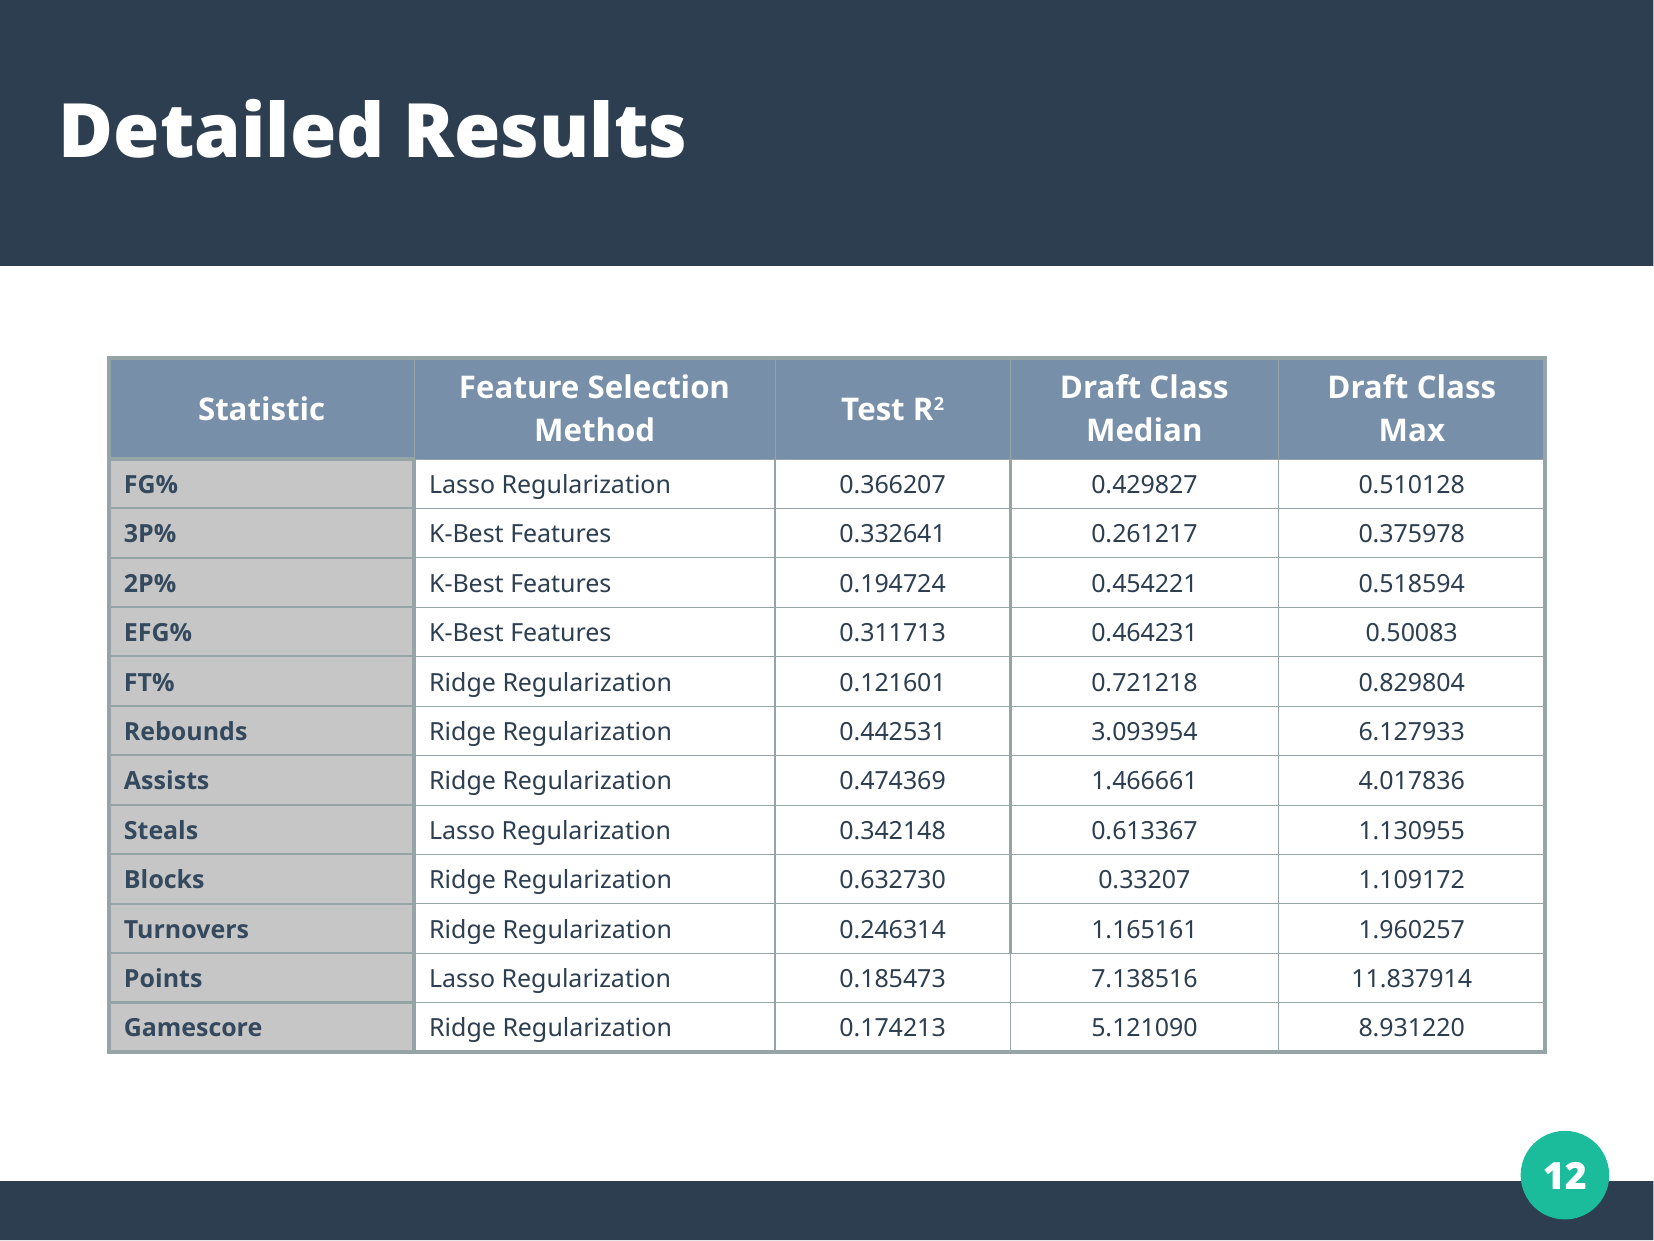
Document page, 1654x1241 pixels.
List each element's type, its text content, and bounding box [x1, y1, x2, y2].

table_cell 3P% [111, 509, 412, 557]
table_cell 0.510128 [1279, 460, 1543, 508]
table_cell 0.632730 [776, 855, 1009, 903]
table_cell Ridge Regularization [416, 904, 774, 953]
table_cell FG% [111, 461, 412, 507]
table_cell 0.332641 [776, 509, 1009, 557]
table_cell Ridge Regularization [416, 657, 774, 706]
table_cell 0.50083 [1279, 608, 1543, 656]
table_cell 0.366207 [776, 460, 1009, 508]
table_cell 1.960257 [1279, 904, 1543, 953]
table_cell 4.017836 [1279, 756, 1543, 805]
table_cell FT% [111, 657, 412, 705]
table_cell 0.474369 [776, 756, 1009, 805]
table_cell Assists [111, 756, 412, 804]
title Detailed Results [58, 49, 1595, 207]
table_cell EFG% [111, 608, 412, 655]
table_header Feature Selection Method [415, 360, 775, 459]
table_cell Rebounds [111, 707, 412, 754]
table_cell Ridge Regularization [416, 1003, 774, 1050]
table_cell K-Best Features [416, 608, 774, 656]
table_cell 0.33207 [1012, 855, 1278, 903]
table_cell 1.466661 [1012, 756, 1278, 805]
table_cell 0.429827 [1012, 460, 1278, 508]
table_cell Lasso Regularization [416, 806, 774, 854]
table_header Test R2 [776, 360, 1010, 459]
table_cell 0.342148 [776, 806, 1009, 854]
table_cell 0.194724 [776, 558, 1009, 607]
table_cell 1.109172 [1279, 855, 1543, 903]
table_cell 8.931220 [1279, 1003, 1543, 1050]
table_cell Lasso Regularization [416, 460, 774, 508]
table_cell 0.174213 [776, 1003, 1010, 1050]
table_cell Ridge Regularization [416, 855, 774, 903]
table_cell 0.464231 [1012, 608, 1278, 656]
table_cell 0.454221 [1012, 558, 1278, 607]
table_cell Gamescore [111, 1004, 412, 1050]
table_cell Ridge Regularization [416, 707, 774, 755]
table_cell 2P% [111, 559, 412, 606]
table_cell 11.837914 [1279, 954, 1543, 1002]
table_cell Points [111, 954, 412, 1001]
table_cell 0.442531 [776, 707, 1009, 755]
table_cell 5.121090 [1011, 1003, 1278, 1050]
table_cell 0.613367 [1012, 806, 1278, 854]
table_cell 1.165161 [1012, 904, 1278, 953]
table_cell K-Best Features [416, 558, 774, 607]
table_cell K-Best Features [416, 509, 774, 557]
table_cell 0.518594 [1279, 558, 1543, 607]
table_cell Lasso Regularization [416, 954, 774, 1002]
table_cell Turnovers [111, 905, 412, 952]
table_cell Ridge Regularization [416, 756, 774, 805]
table_header Draft Class Max [1279, 360, 1543, 459]
table_cell 6.127933 [1279, 707, 1543, 755]
table_header Draft Class Median [1011, 360, 1278, 459]
table_header Statistic [111, 360, 414, 457]
table_cell 0.829804 [1279, 657, 1543, 706]
table_cell 0.261217 [1012, 509, 1278, 557]
table_cell 0.121601 [776, 657, 1009, 706]
table_cell 1.130955 [1279, 806, 1543, 854]
table_cell 0.721218 [1012, 657, 1278, 706]
table_cell Blocks [111, 855, 412, 903]
table_cell 0.375978 [1279, 509, 1543, 557]
table_cell 0.185473 [776, 954, 1010, 1002]
table_cell Steals [111, 806, 412, 853]
table_cell 3.093954 [1012, 707, 1278, 755]
table_cell 7.138516 [1011, 954, 1278, 1002]
table_cell 0.246314 [776, 904, 1009, 953]
table_cell 0.311713 [776, 608, 1009, 656]
